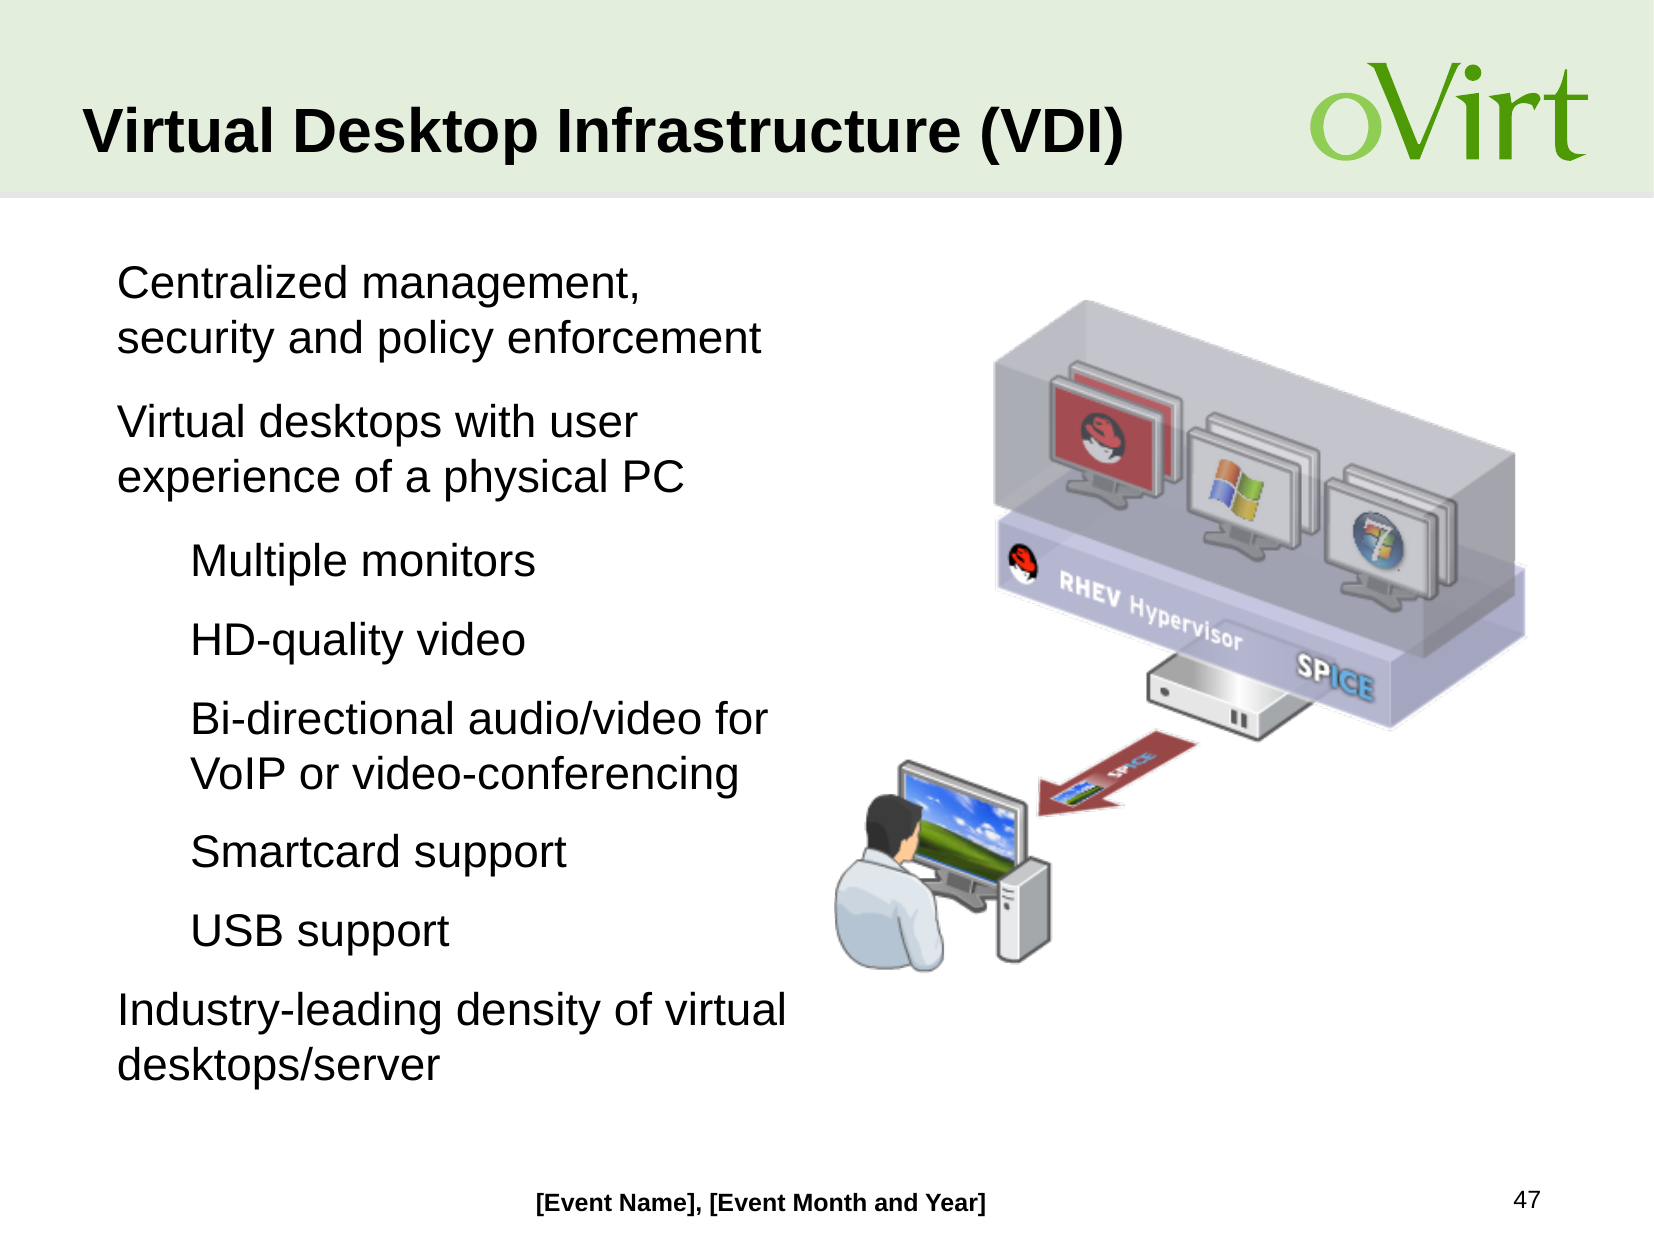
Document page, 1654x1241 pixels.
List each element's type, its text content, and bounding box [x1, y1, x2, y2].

title Virtual Desktop Infrastructure (VDI) [82, 37, 1571, 226]
picture [834, 300, 1529, 976]
list Centralized management, security and policy enforcement Virtual desktops with user experience of a physical PC Multiple monitors HD-quality video Bi-directional audio/video for VoIP or video-conferencing Smartcard support USB support Industry-leading density of virtual desktops/server [86, 244, 819, 1008]
